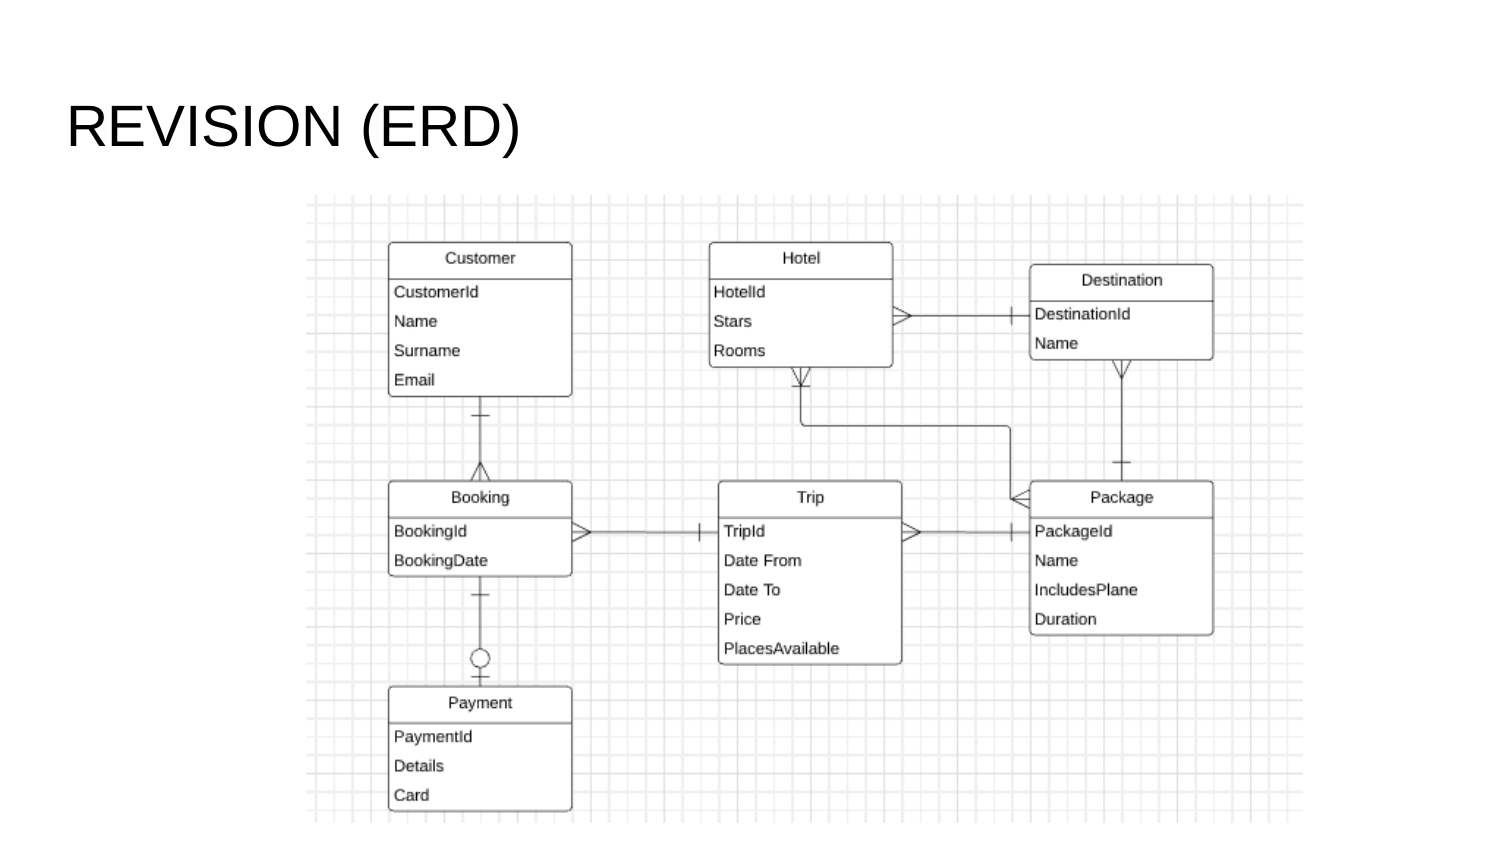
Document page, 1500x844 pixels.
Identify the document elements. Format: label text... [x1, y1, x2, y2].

picture [306, 195, 1303, 823]
title REVISION (ERD) [51, 72, 1449, 167]
